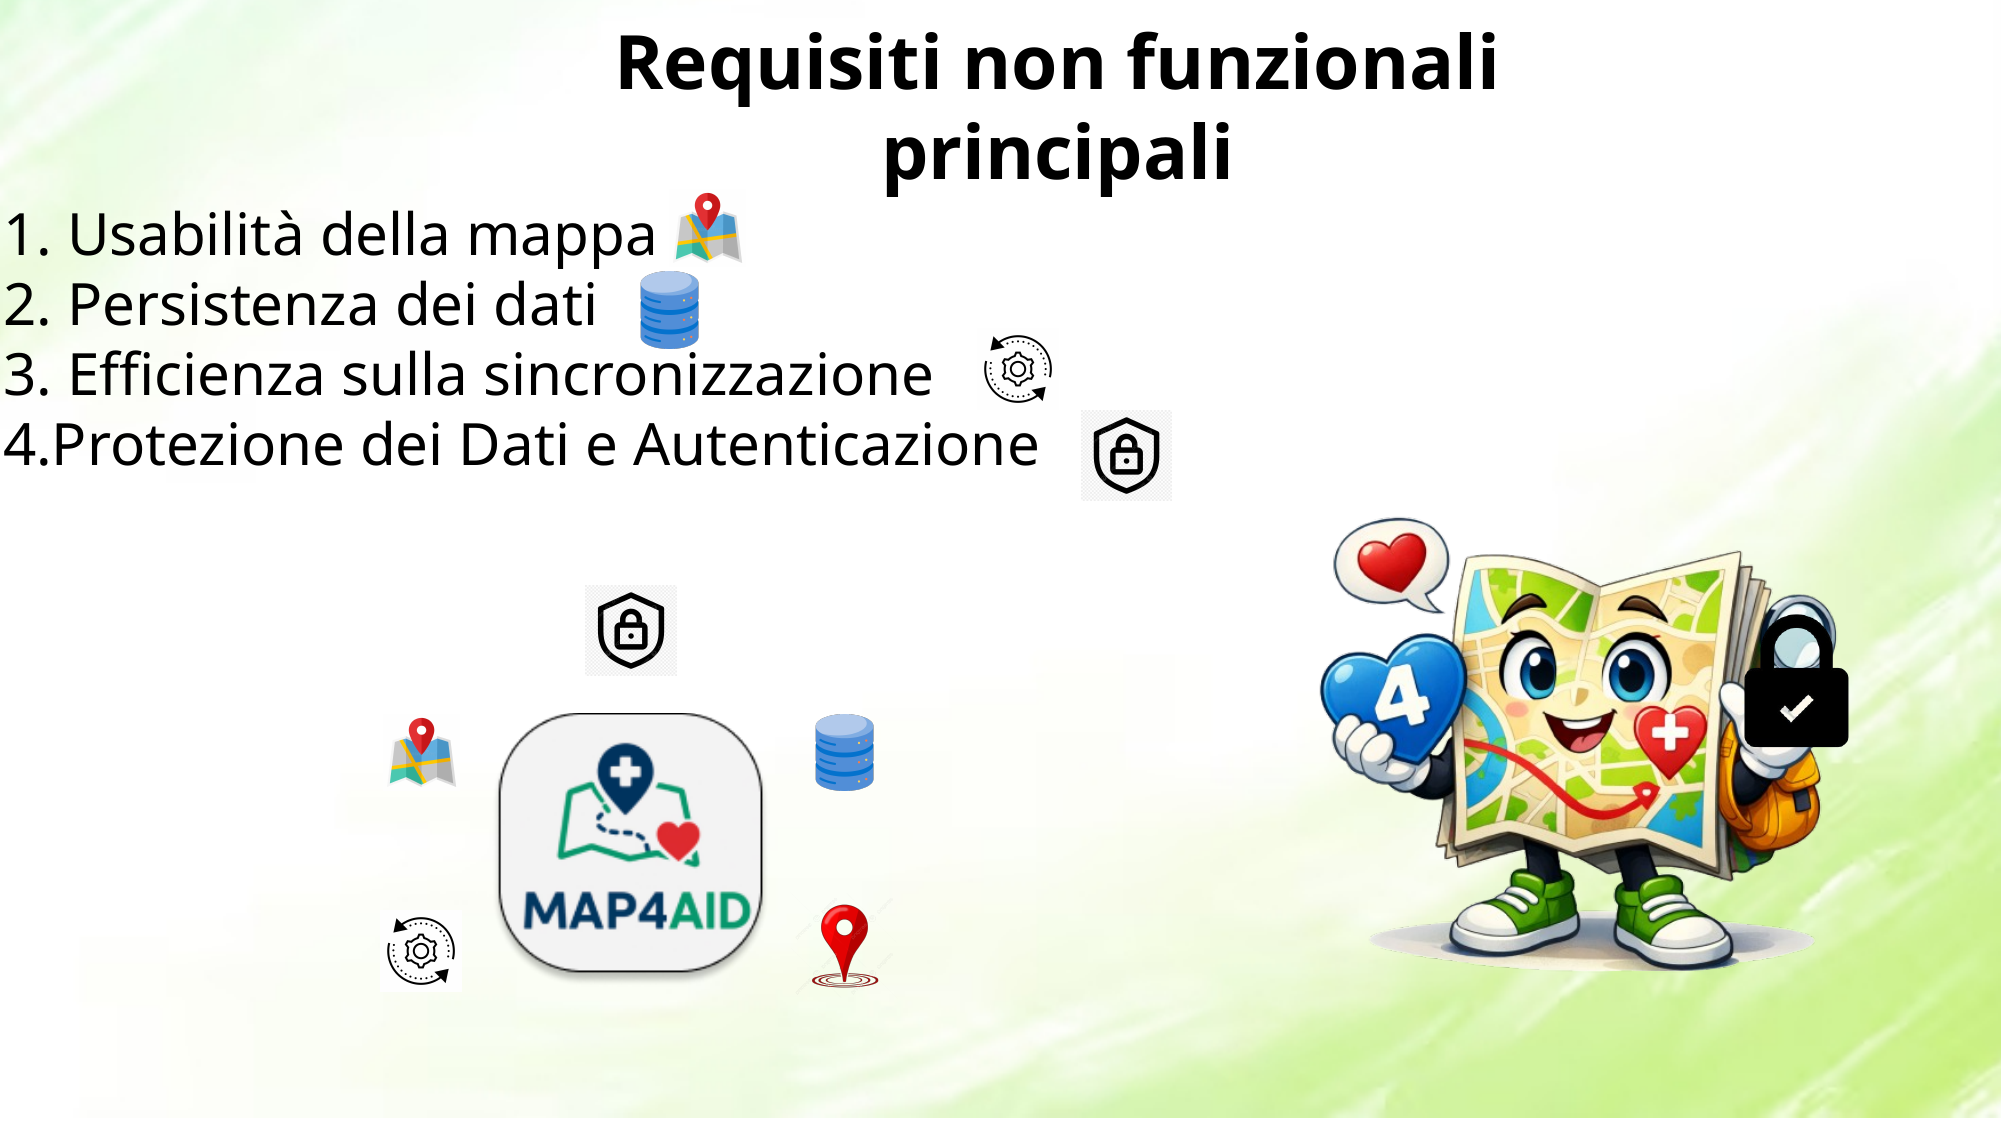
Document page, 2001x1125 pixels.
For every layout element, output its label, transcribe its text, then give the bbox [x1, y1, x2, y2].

text_box 1. Usabilità della mappa 2. Persistenza dei dati 3. Efficienza sulla sincronizzazione 4.Protezione dei Dati e Autenticazione [0, 189, 1328, 485]
picture [0, 0, 2001, 1119]
picture [977, 328, 1059, 410]
picture [631, 271, 708, 349]
text_box Requisiti non funzionali principali [434, 6, 1682, 202]
picture [669, 189, 746, 267]
